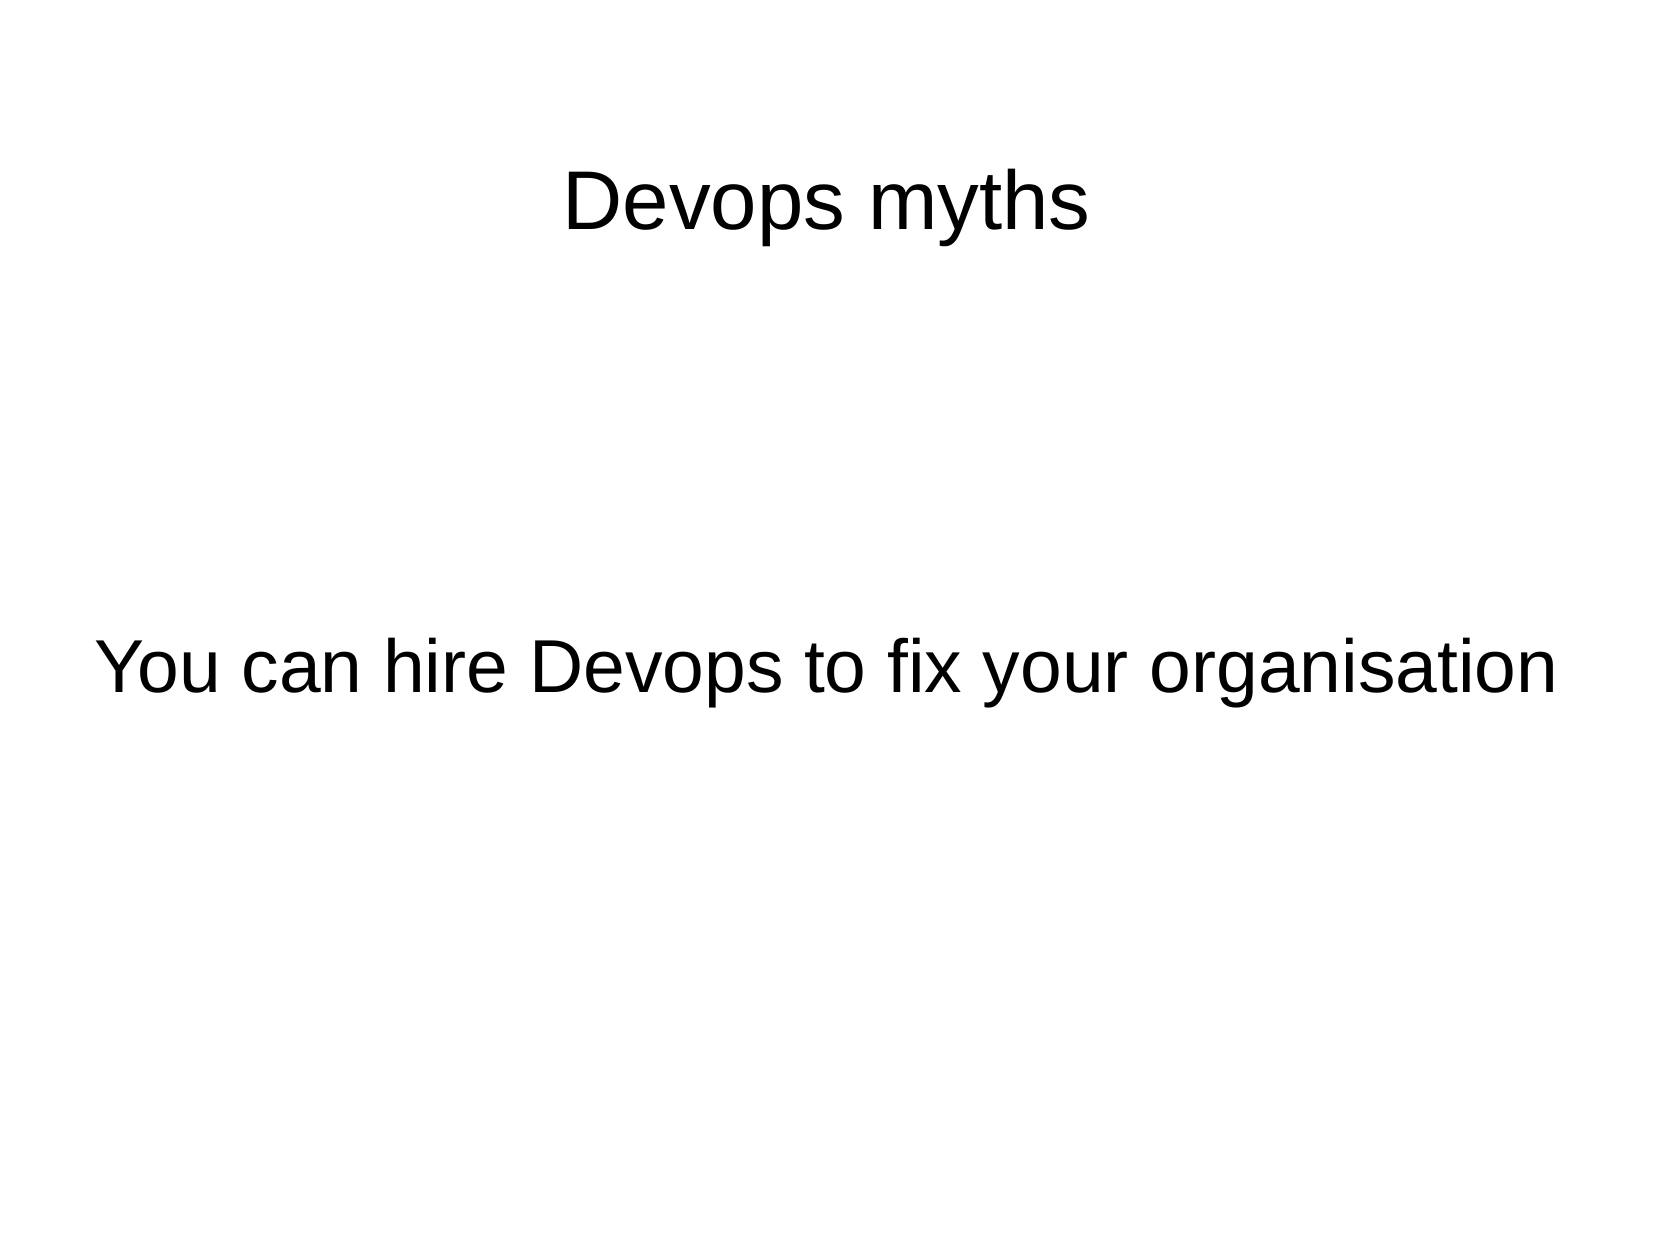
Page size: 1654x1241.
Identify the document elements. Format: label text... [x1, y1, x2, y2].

text_box You can hire Devops to fix your organisation [79, 617, 1575, 716]
text_box Devops myths [548, 147, 1106, 256]
